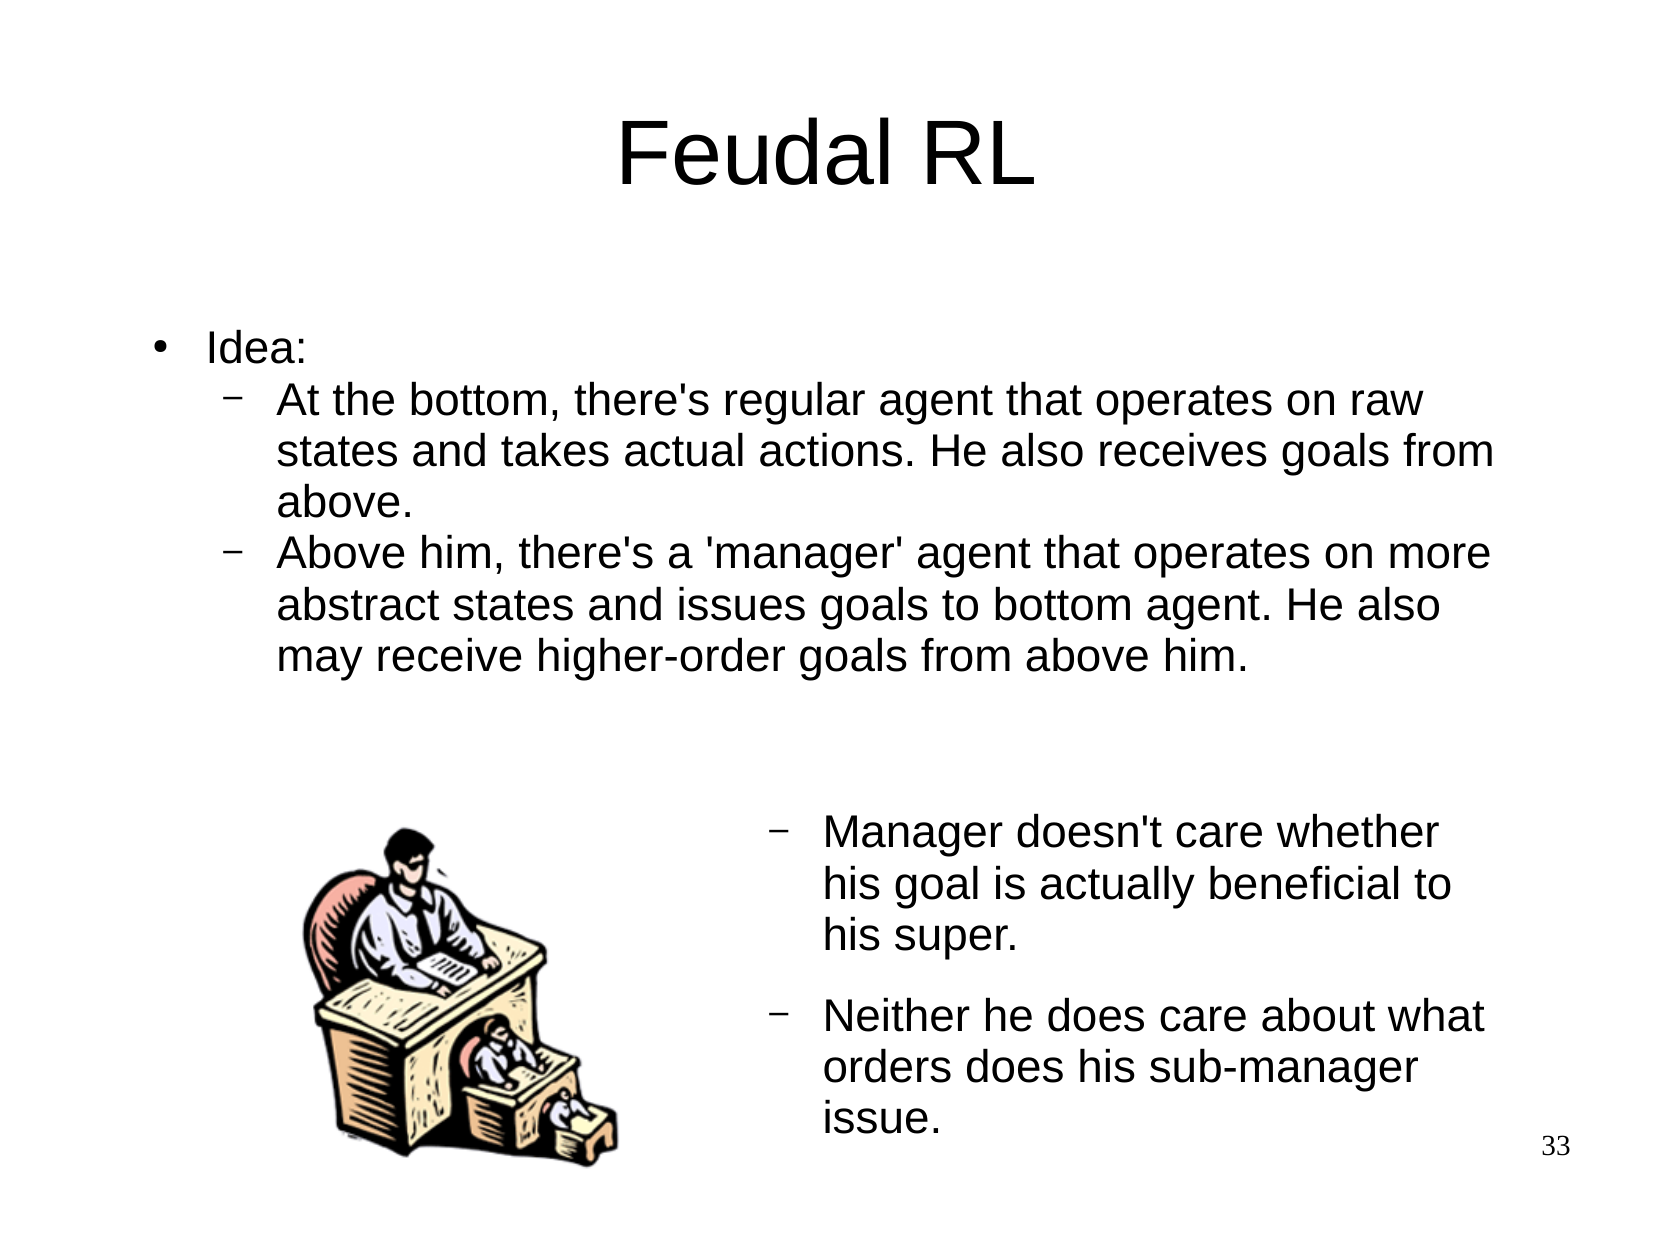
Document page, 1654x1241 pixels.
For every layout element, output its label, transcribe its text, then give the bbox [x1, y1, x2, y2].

picture [196, 809, 680, 1178]
text_box Idea: At the bottom, there's regular agent that operates on raw states and takes actual actions. He also receives goals from above. Above him, there's a 'manager' agent that operates on more abstract states and issues goals to bottom agent. He also may receive higher-order goals from above him. [120, 315, 1531, 781]
text_box Manager doesn't care whether his goal is actually beneficial to his super. Neither he does care about what orders does his sub-manager issue. [680, 806, 1501, 1216]
title Feudal RL [82, 49, 1571, 257]
